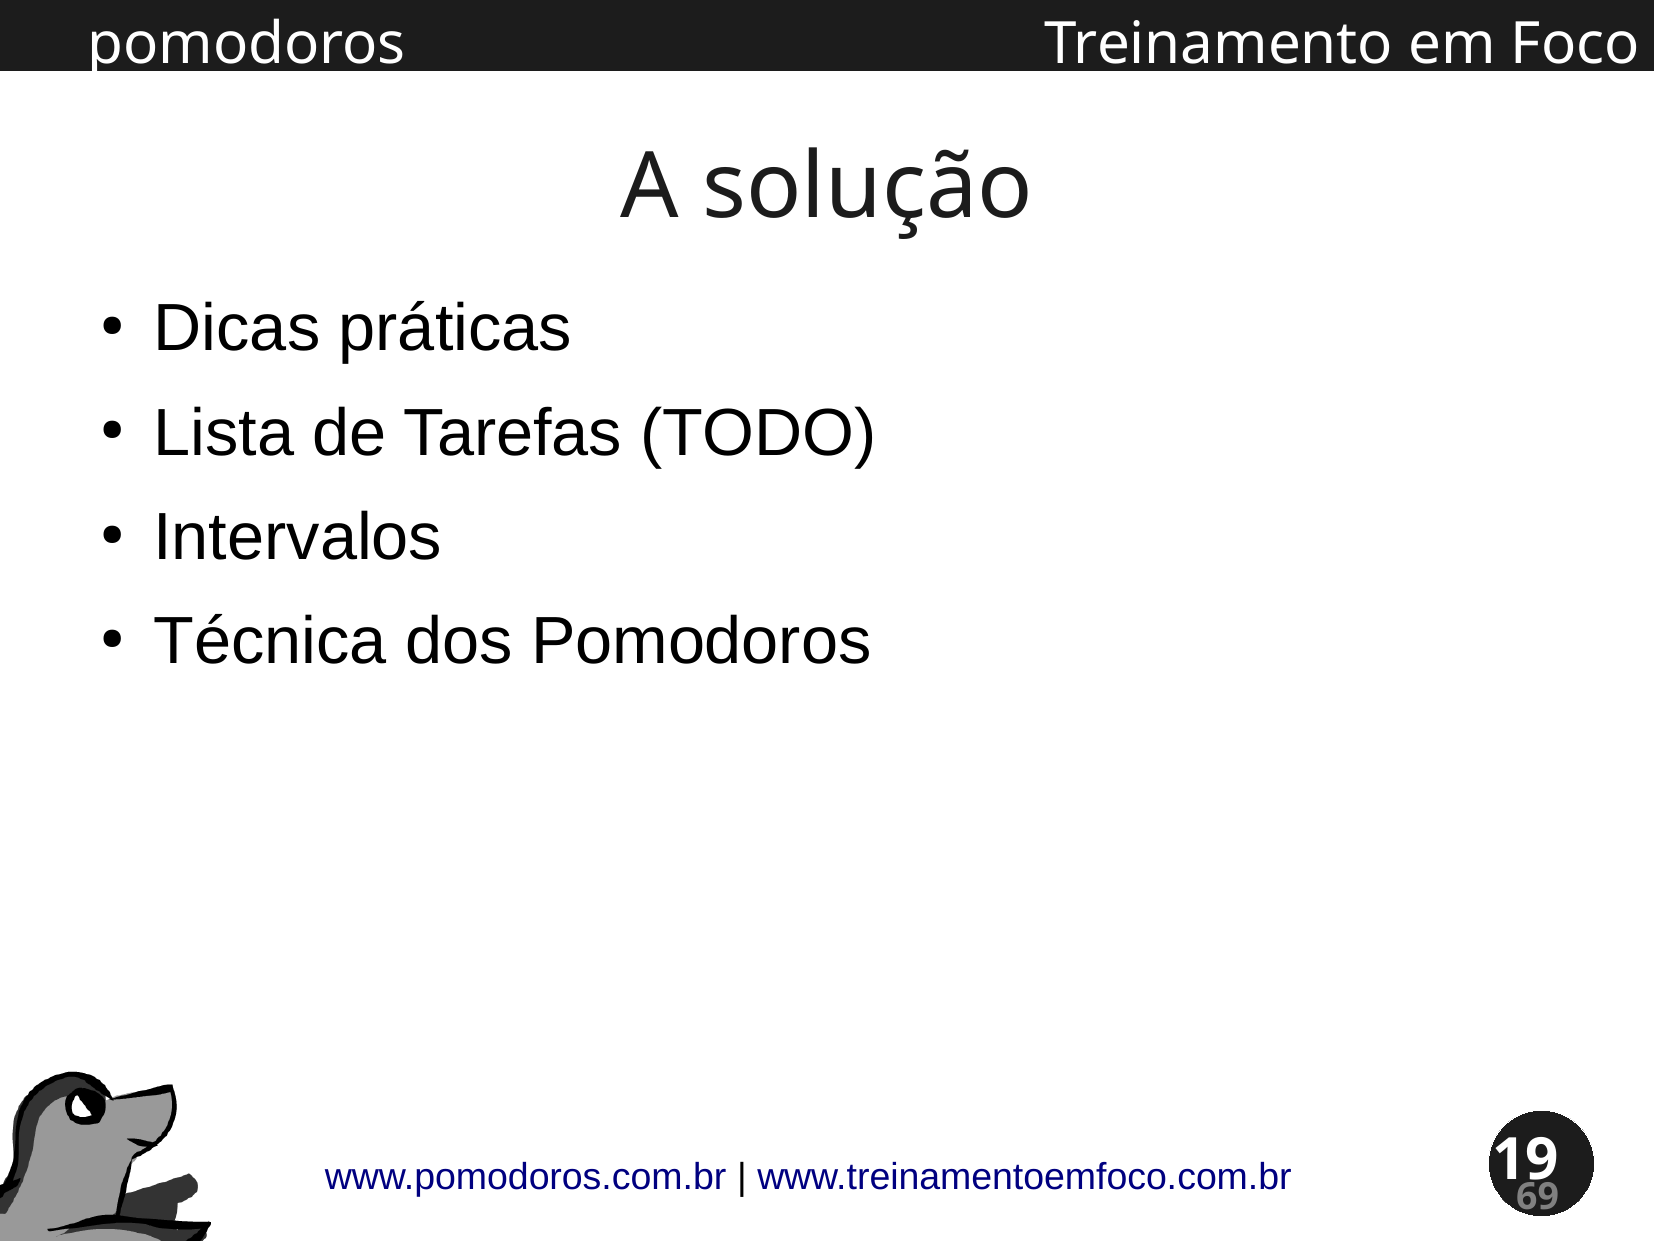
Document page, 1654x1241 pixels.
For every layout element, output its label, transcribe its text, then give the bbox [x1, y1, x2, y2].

list Dicas práticas Lista de Tarefas (TODO) Intervalos Técnica dos Pomodoros [82, 290, 1571, 1010]
picture [0, 1003, 249, 1241]
title A solução [82, 78, 1571, 287]
